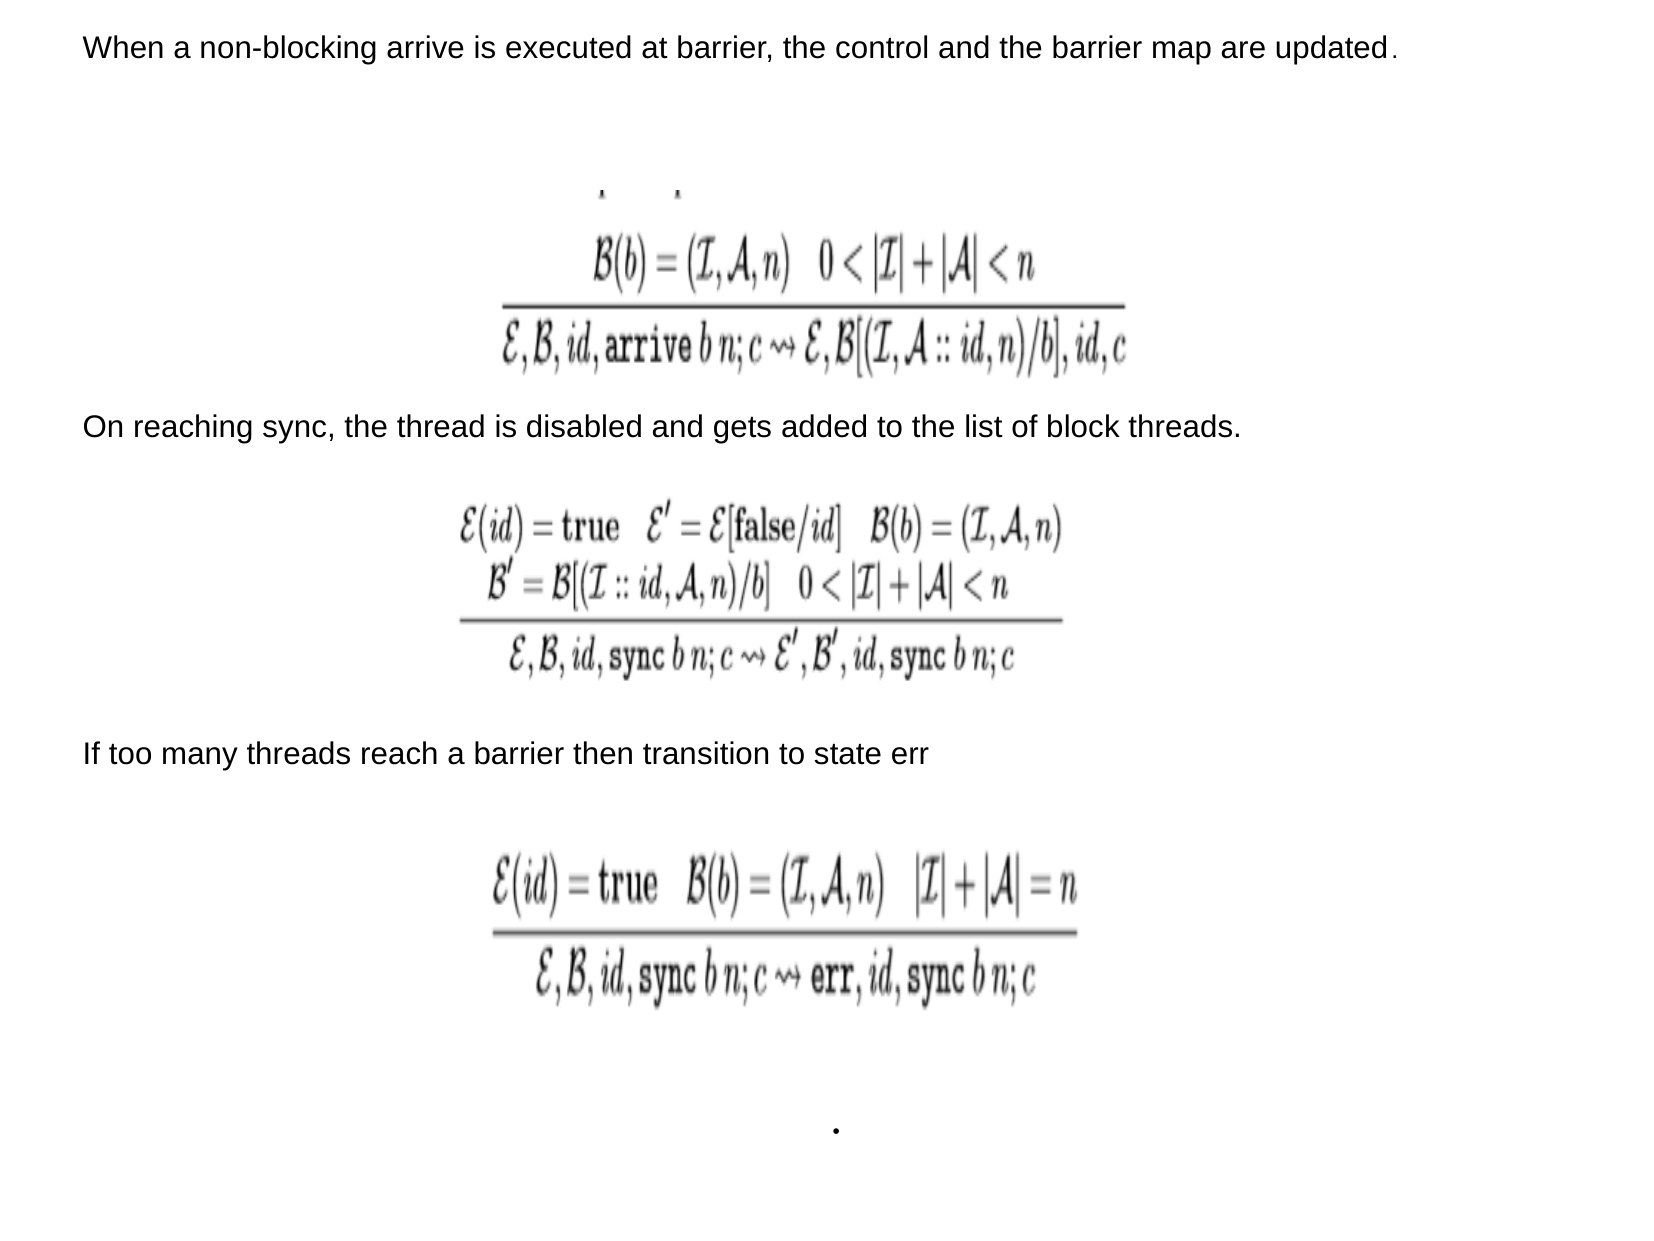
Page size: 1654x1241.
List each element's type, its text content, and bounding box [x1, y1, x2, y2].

picture [436, 190, 1205, 412]
picture [402, 476, 1179, 688]
picture [402, 828, 1205, 1036]
list When a non-blocking arrive is executed at barrier, the control and the barrier map are updated. On reaching sync, the thread is disabled and gets added to the list of block threads. If too many threads reach a barrier then transition to state err [82, 34, 1571, 1108]
